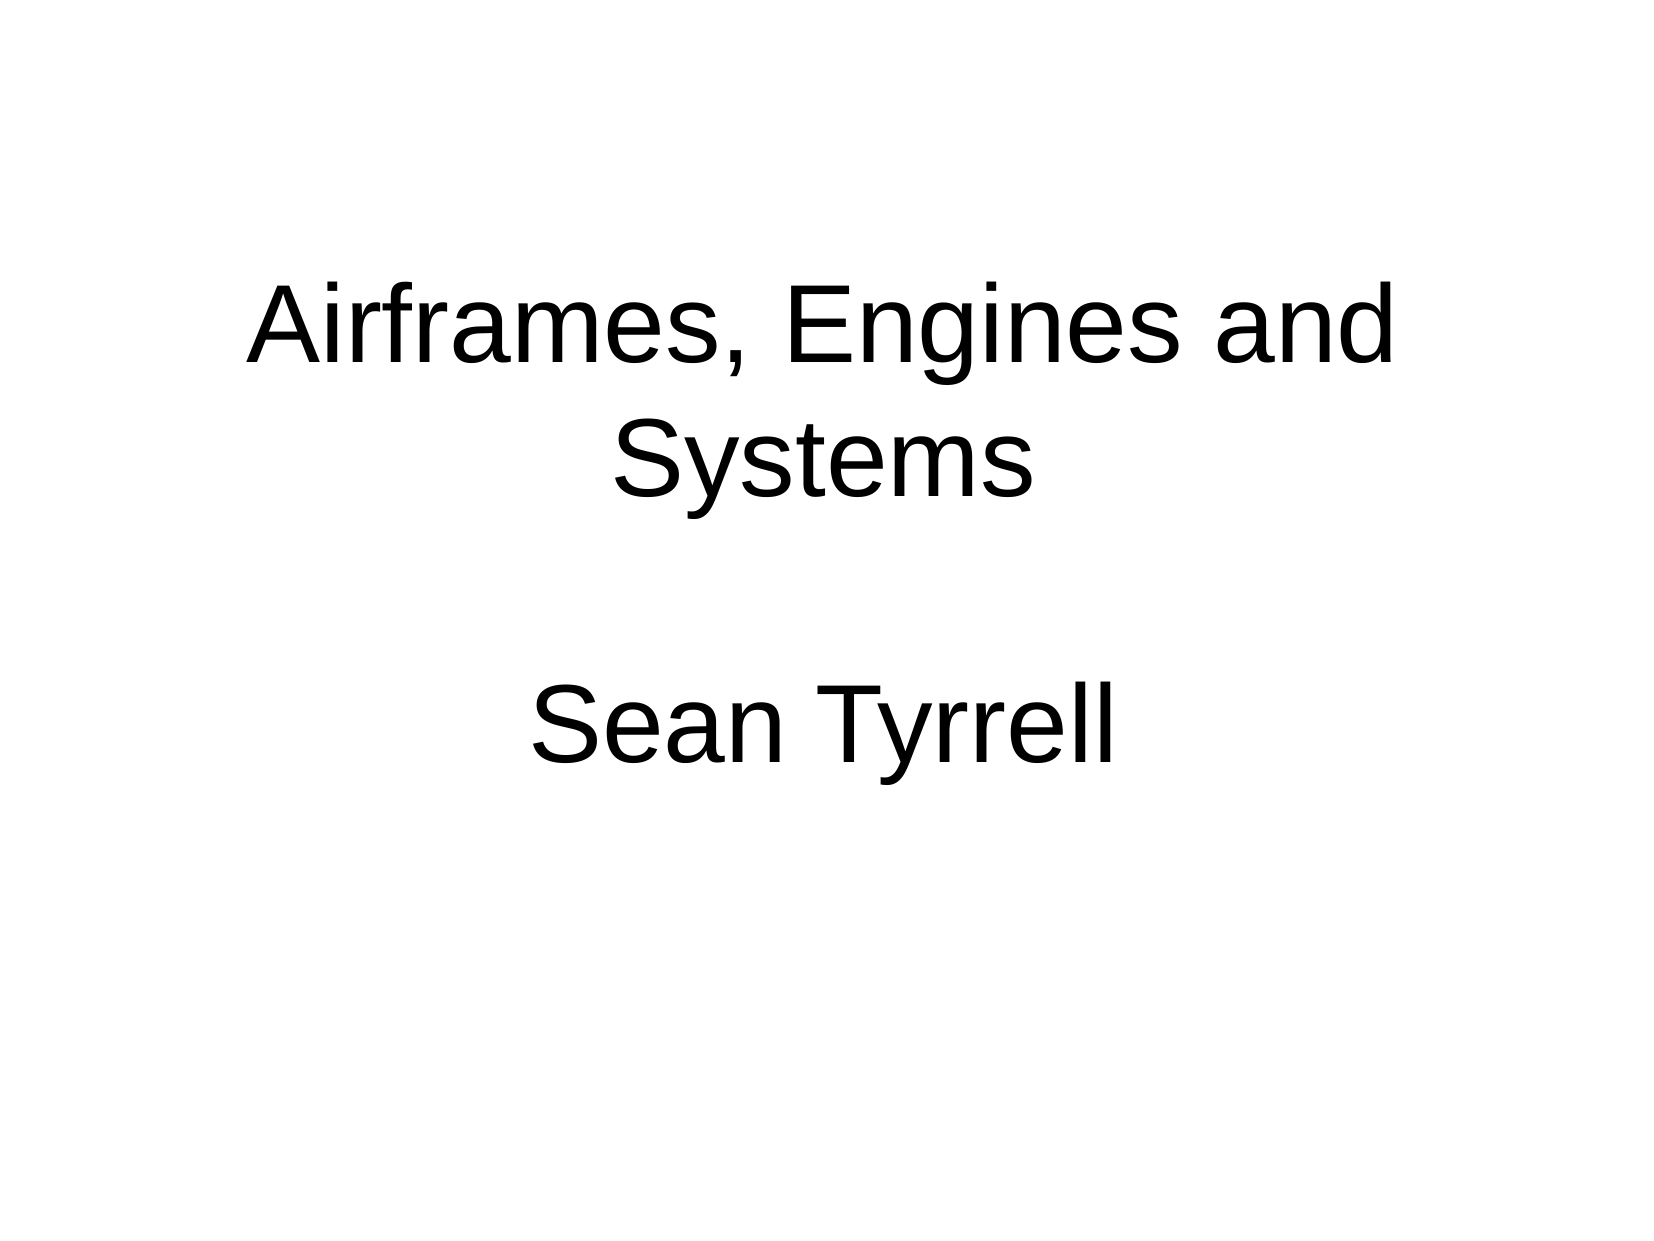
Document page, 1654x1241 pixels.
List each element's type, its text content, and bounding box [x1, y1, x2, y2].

title Airframes, Engines and Systems Sean Tyrrell [124, 243, 1530, 793]
